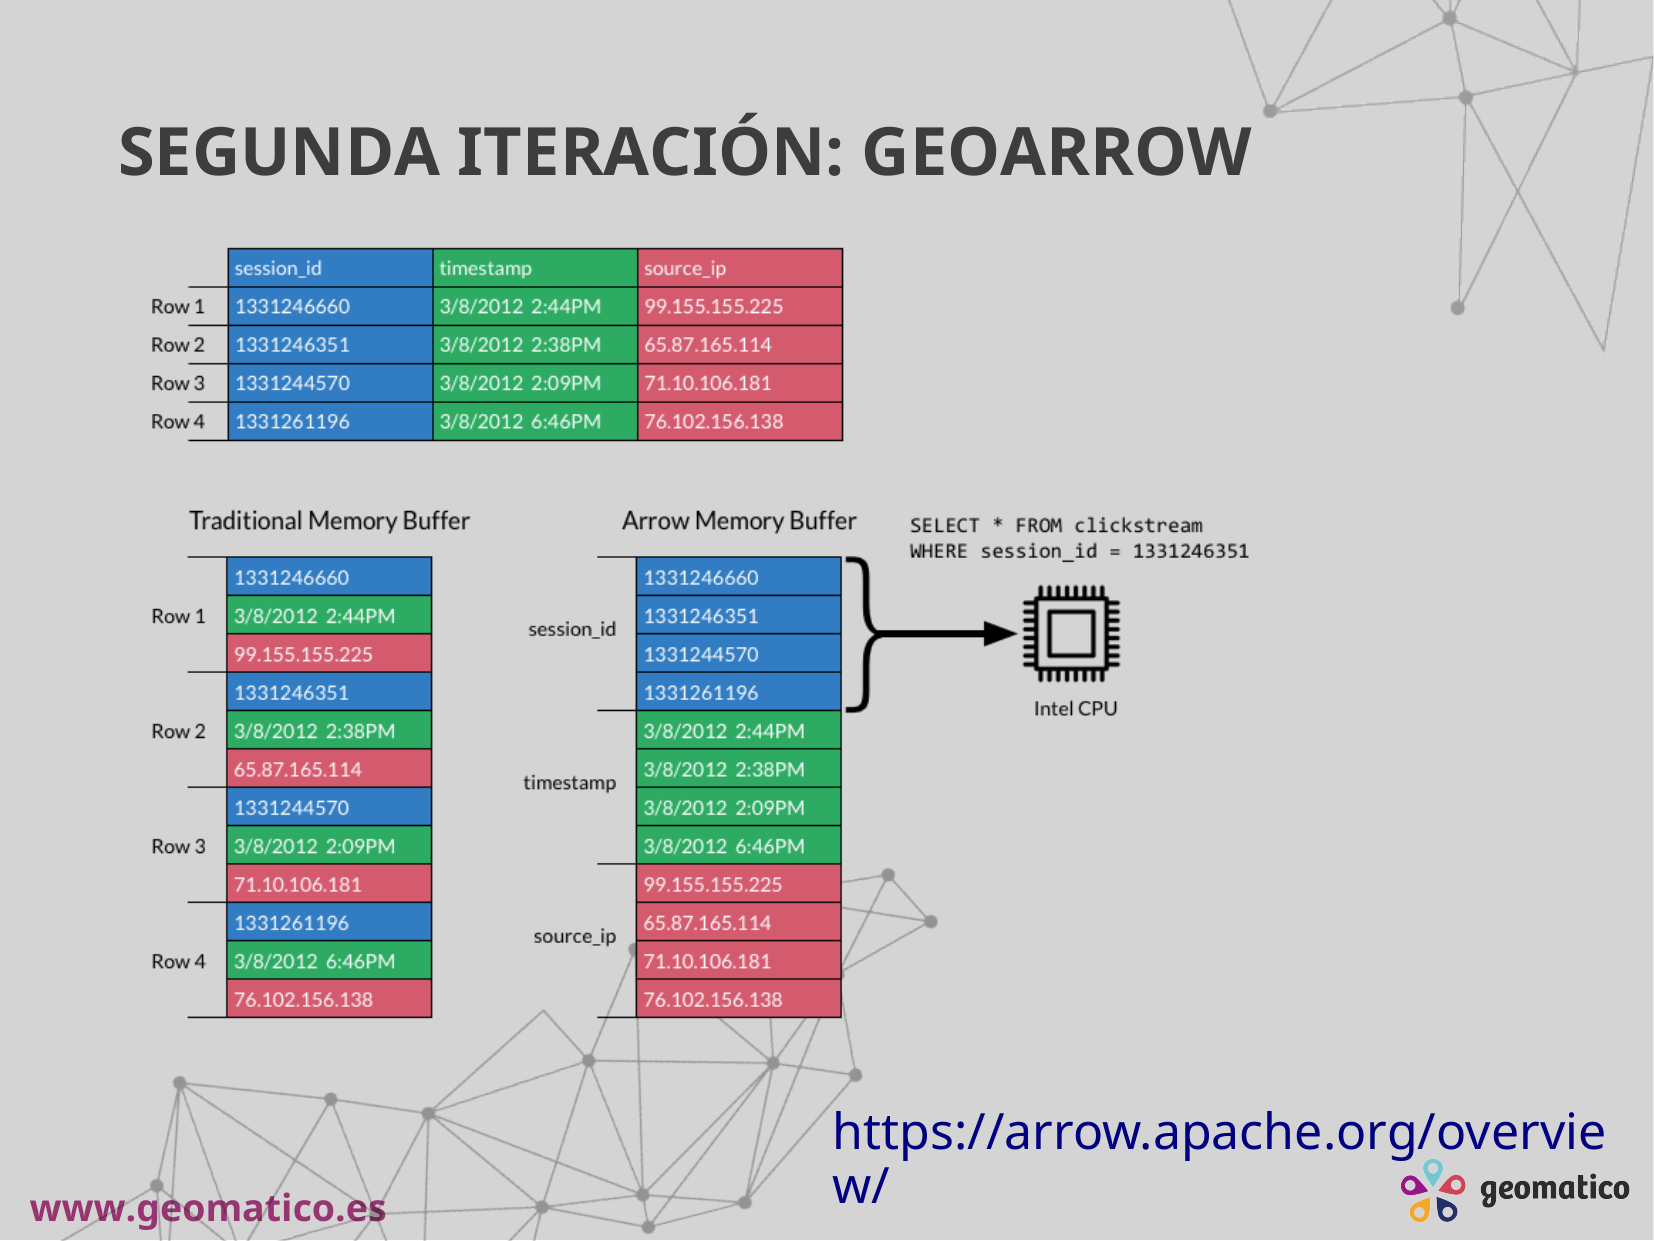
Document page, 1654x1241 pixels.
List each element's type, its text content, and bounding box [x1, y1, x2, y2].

picture [856, 1182, 865, 1198]
text_box segunda iteración: geoarrow [118, 104, 1418, 223]
text_box [1371, 259, 1522, 473]
picture [0, 0, 1654, 1241]
picture [1389, 1182, 1642, 1229]
text_box https://arrow.apache.org/overview/ [817, 1088, 1654, 1182]
picture [839, 1182, 847, 1198]
